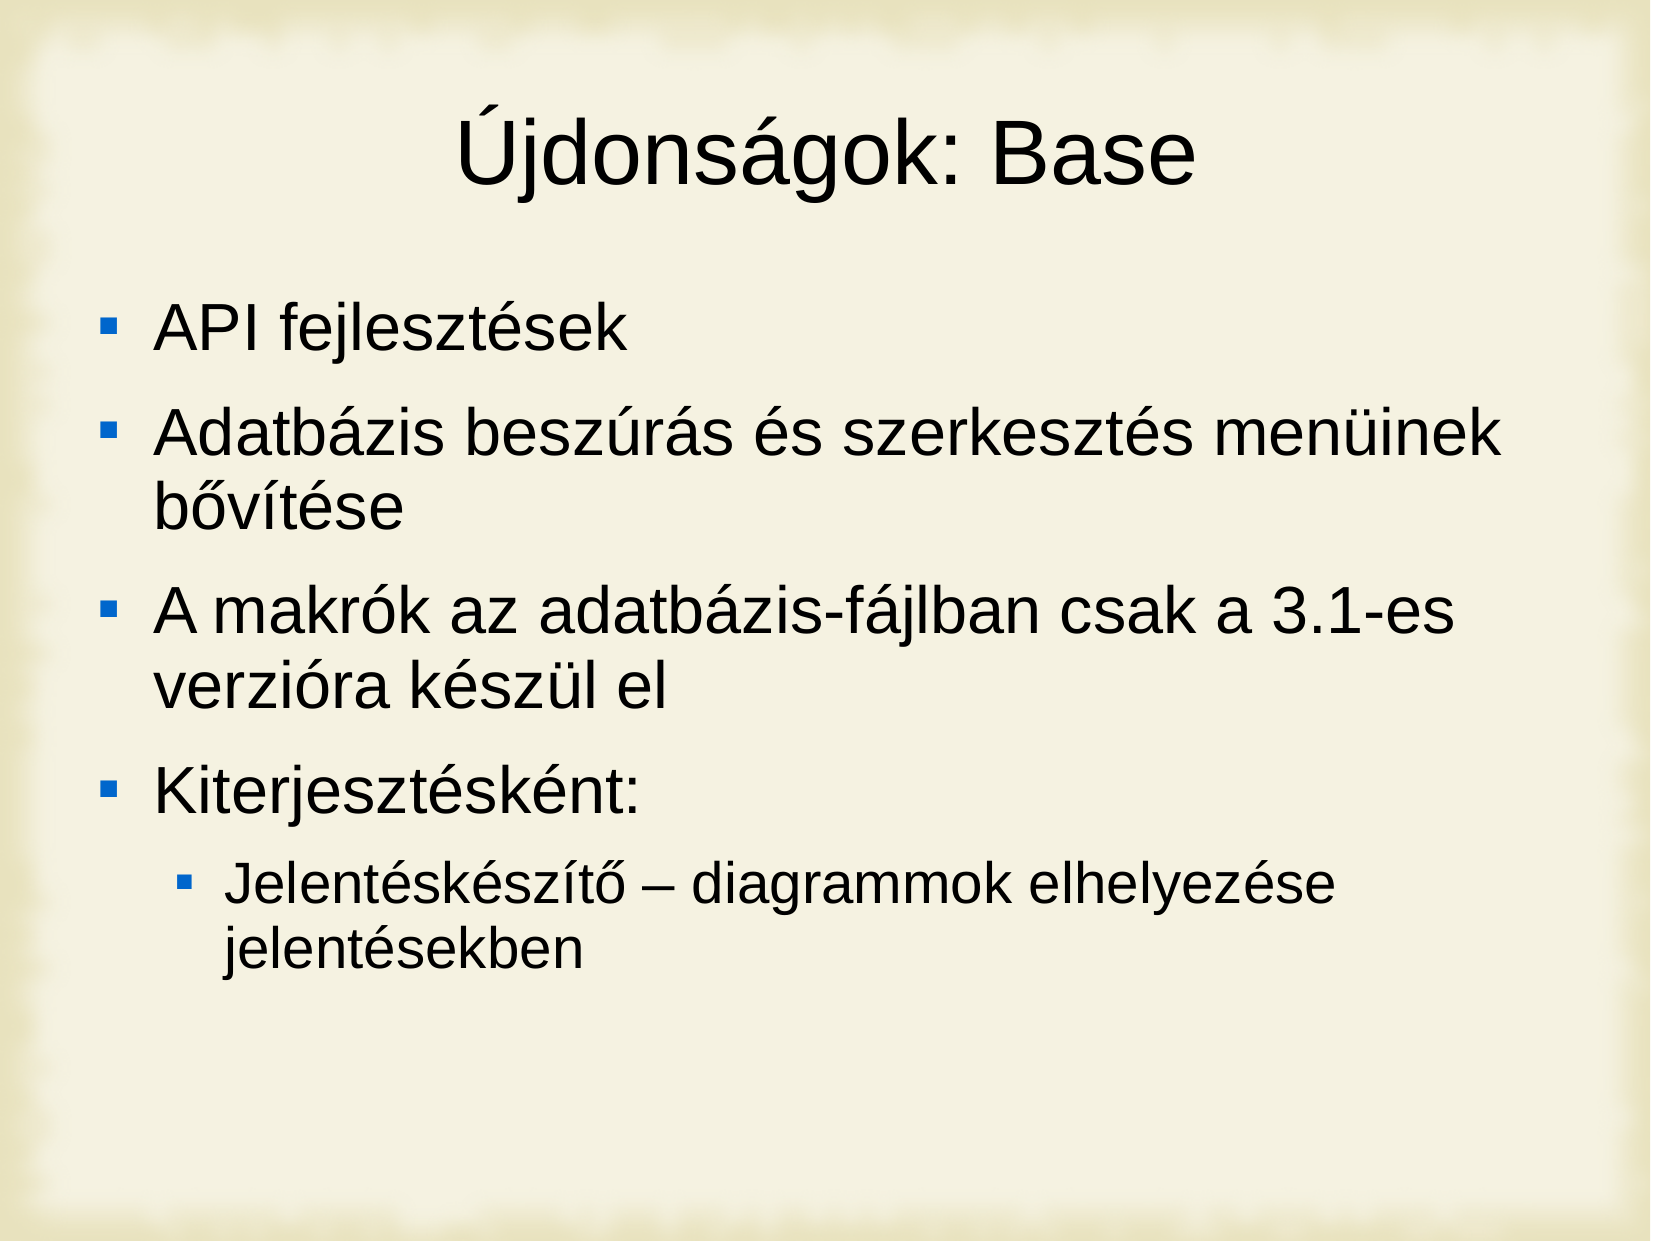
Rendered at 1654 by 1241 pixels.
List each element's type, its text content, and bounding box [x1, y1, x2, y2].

picture [0, 0, 1651, 1241]
title Újdonságok: Base [82, 49, 1571, 257]
list API fejlesztések Adatbázis beszúrás és szerkesztés menüinek bővítése A makrók az adatbázis-fájlban csak a 3.1-es verzióra készül el Kiterjesztésként: Jelentéskészítő – diagrammok elhelyezése jelentésekben [82, 290, 1571, 1094]
